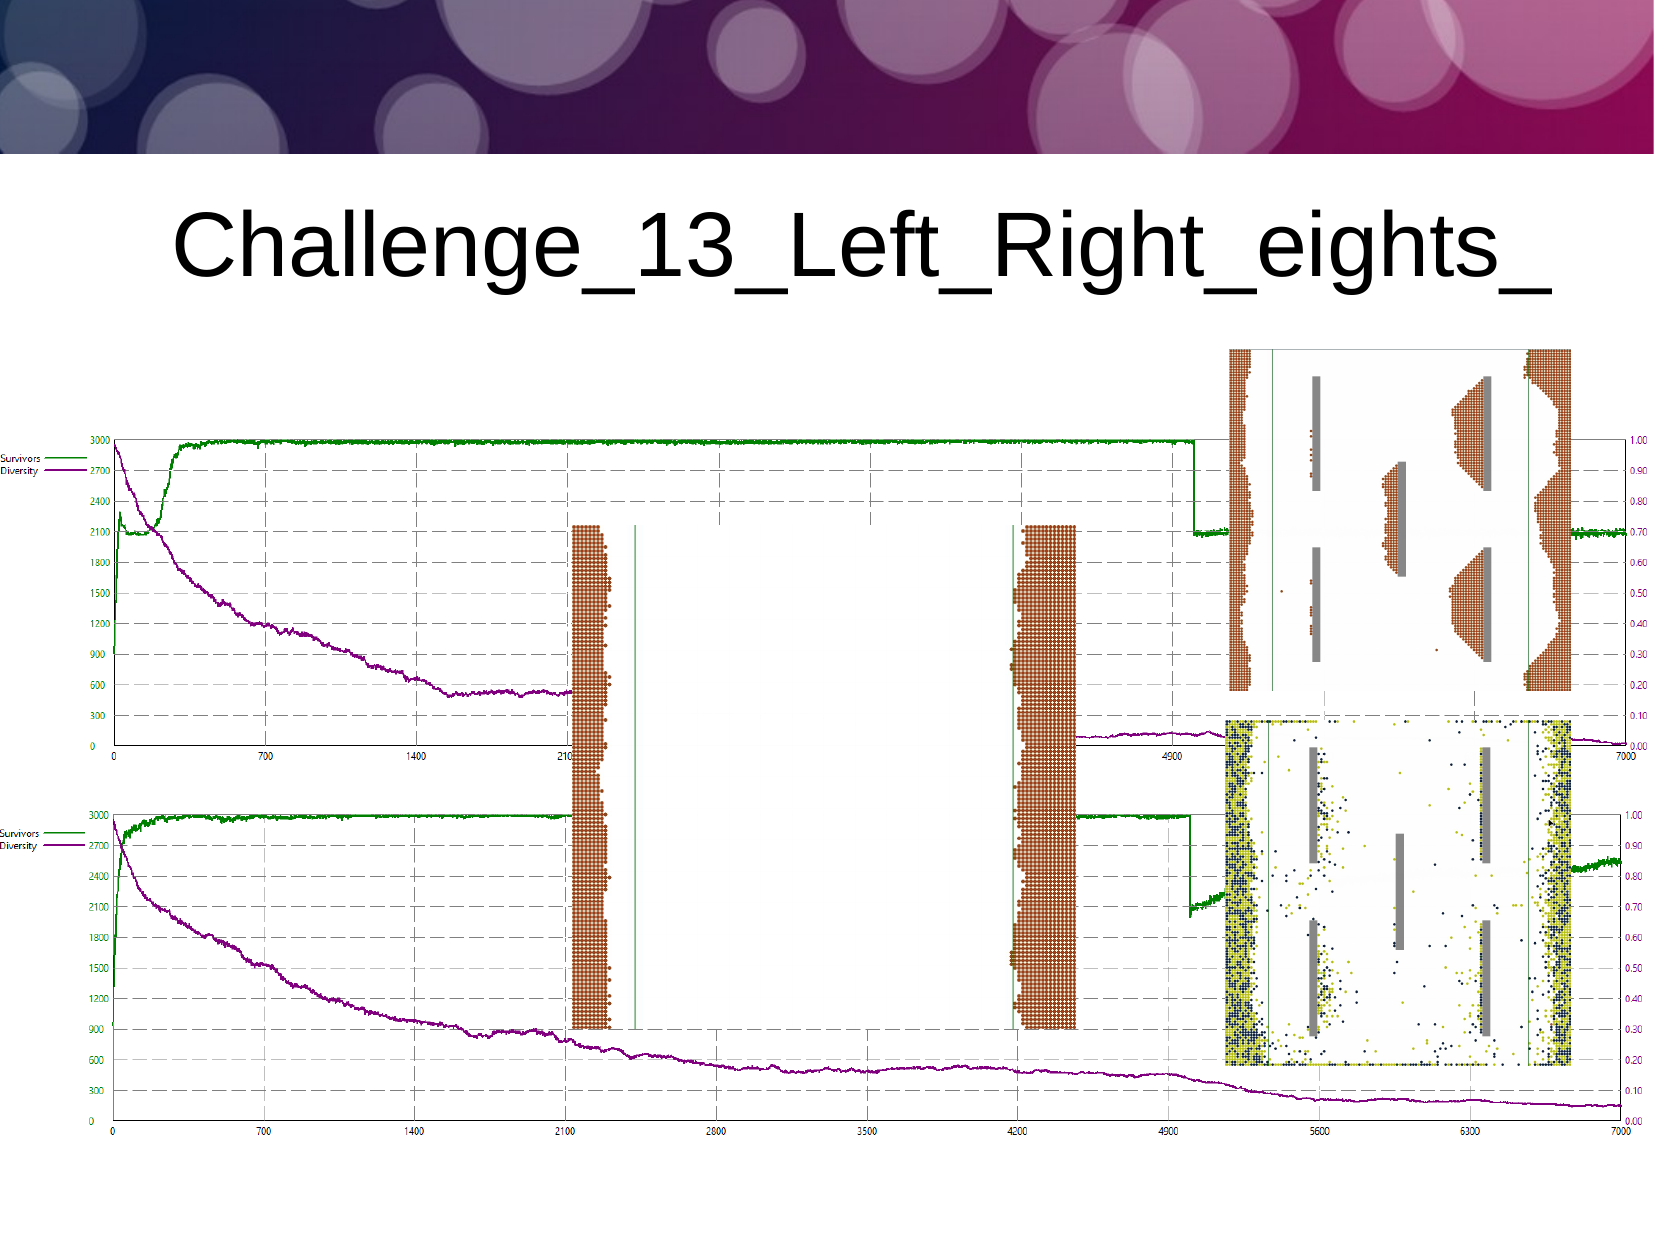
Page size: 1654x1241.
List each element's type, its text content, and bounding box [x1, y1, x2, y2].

picture [0, 349, 1651, 1141]
picture [0, 0, 1654, 154]
title Challenge_13_Left_Right_eights_ [82, 142, 1571, 348]
